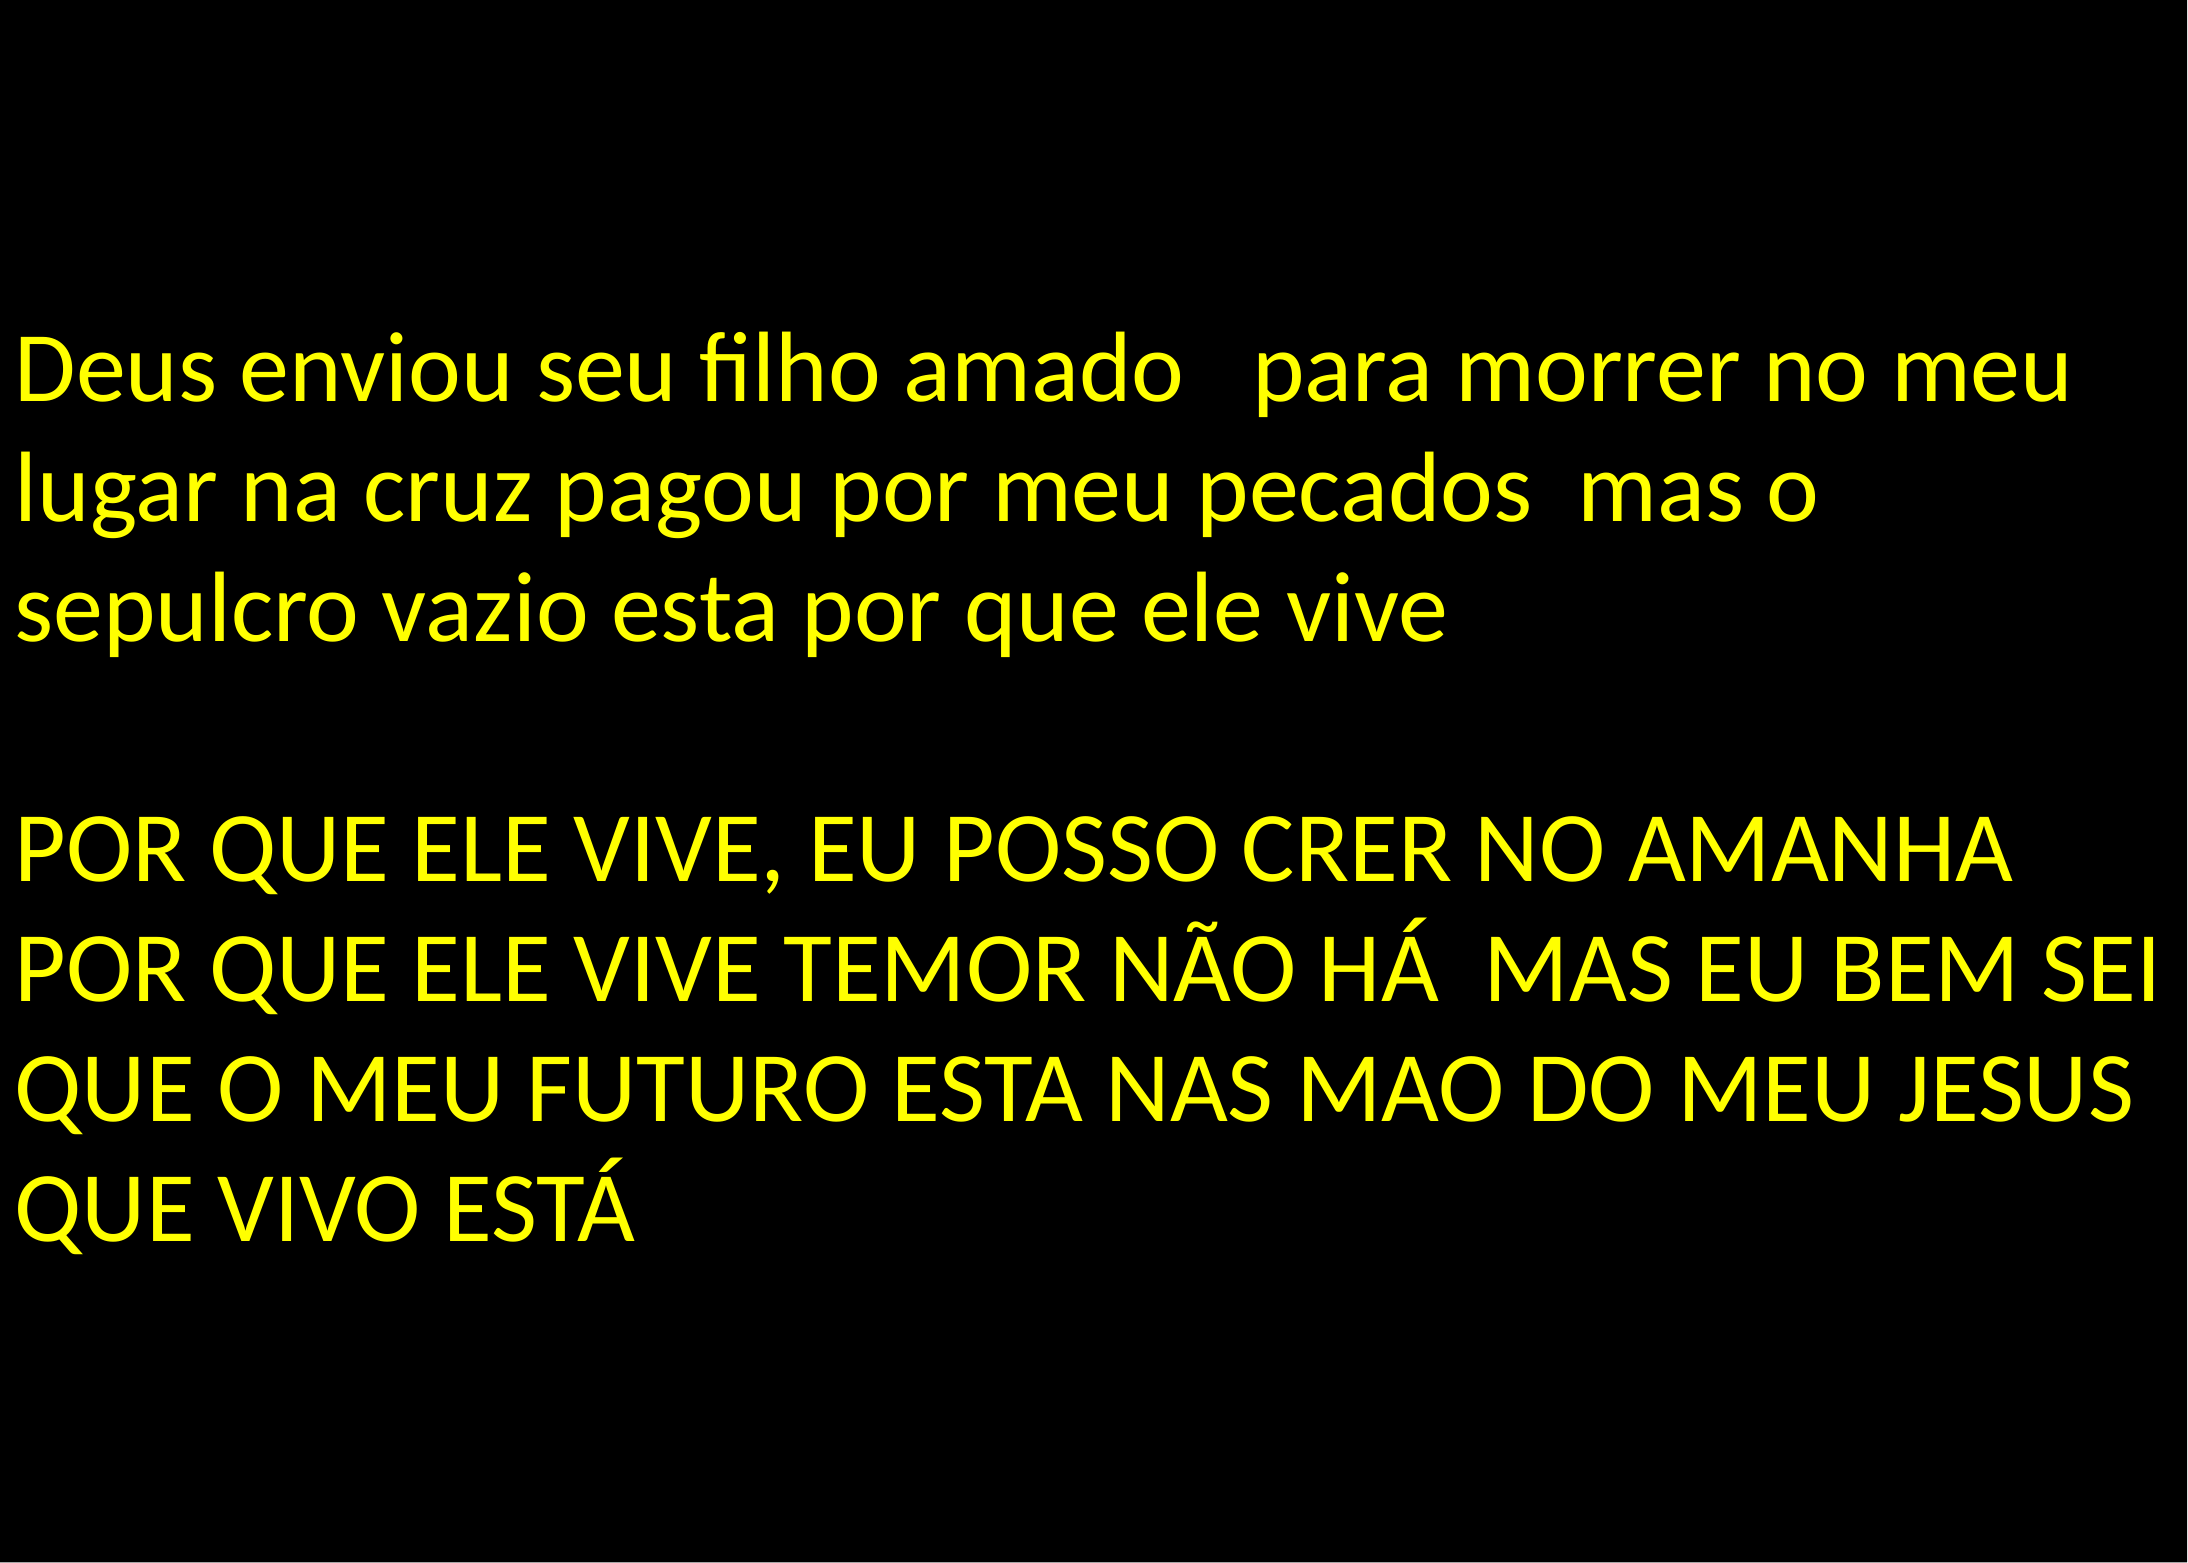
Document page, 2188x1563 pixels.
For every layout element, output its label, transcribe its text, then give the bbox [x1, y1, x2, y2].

text_box Deus enviou seu filho amado para morrer no meu lugar na cruz pagou por meu pecados mas o sepulcro vazio esta por que ele vive POR QUE ELE VIVE, EU POSSO CRER NO AMANHA POR QUE ELE VIVE TEMOR NÃO HÁ MAS EU BEM SEI QUE O MEU FUTURO ESTA NAS MAO DO MEU JESUS QUE VIVO ESTÁ [0, 0, 2188, 1563]
